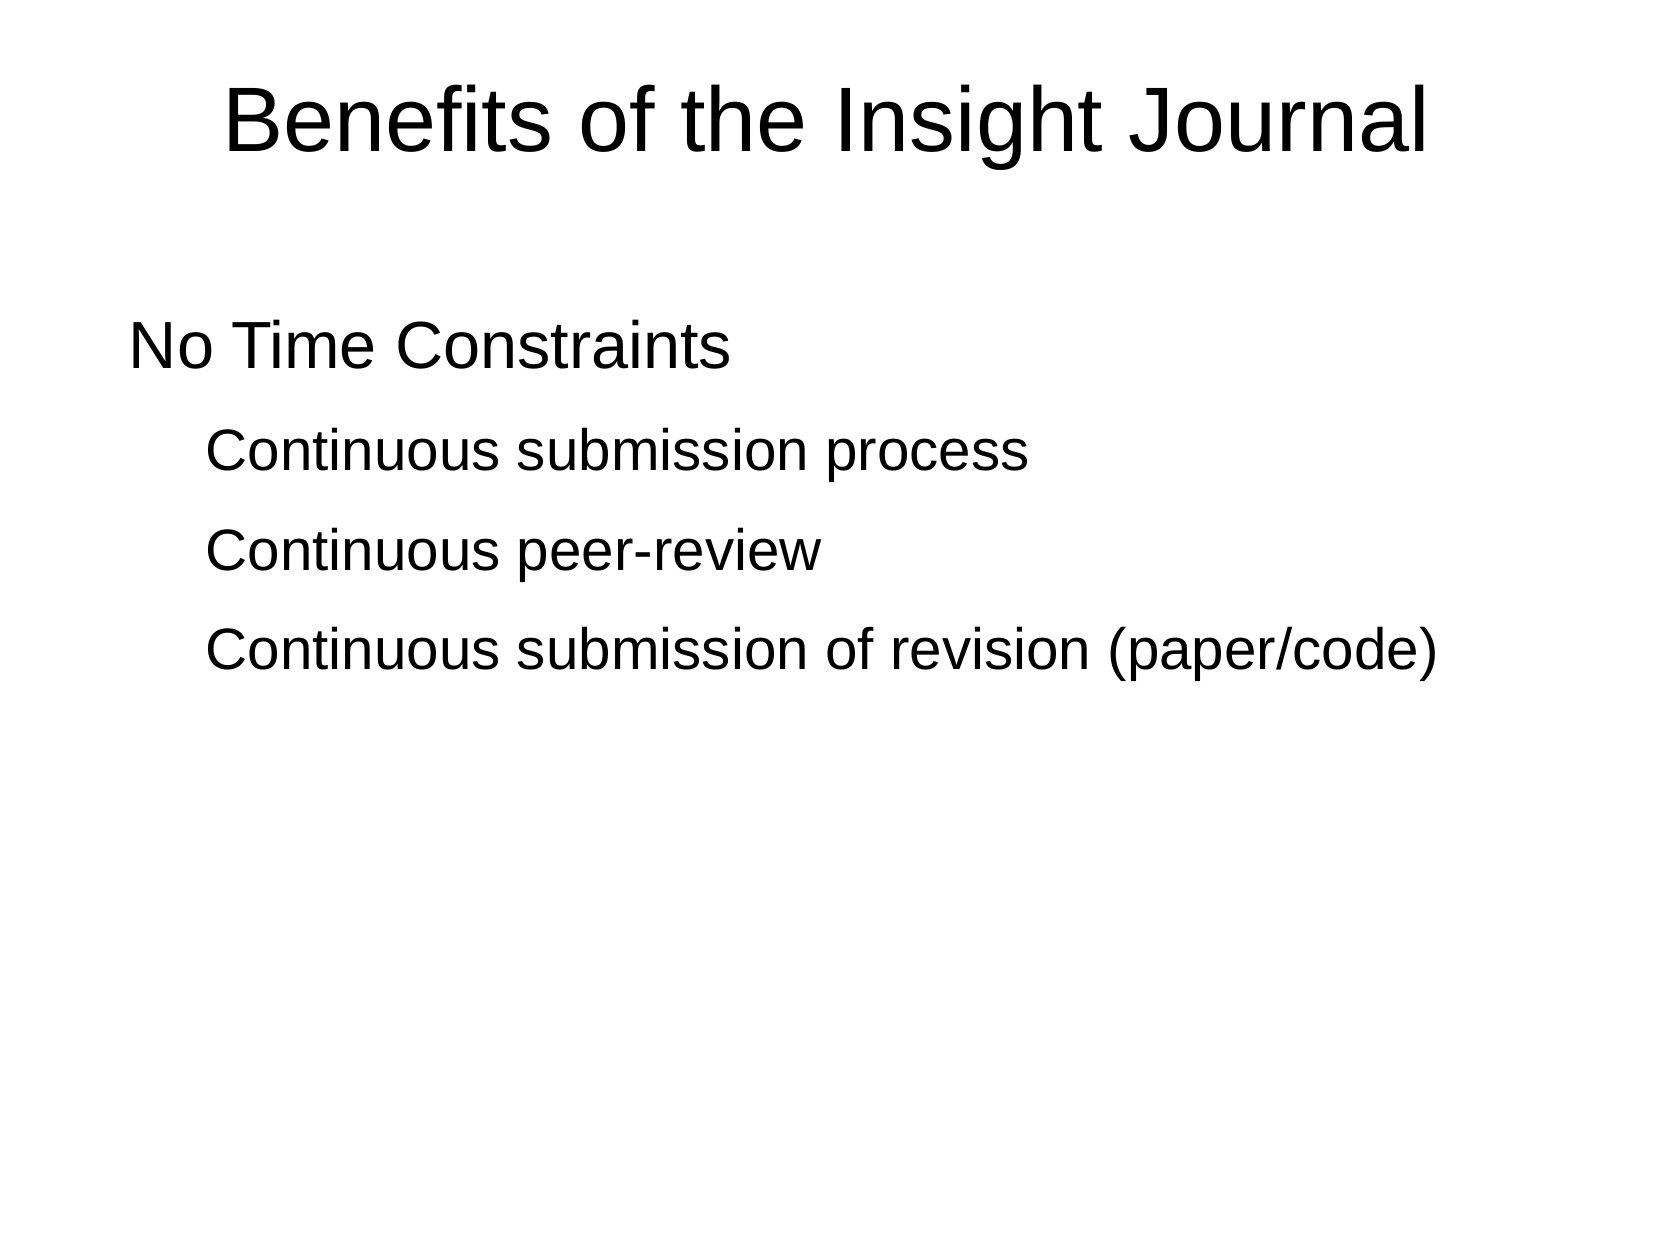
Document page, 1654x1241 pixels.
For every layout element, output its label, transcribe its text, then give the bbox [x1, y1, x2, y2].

list No Time Constraints Continuous submission process Continuous peer-review Continuous submission of revision (paper/code) Thanks to not using Paper ! [96, 275, 1626, 1186]
title Benefits of the Insight Journal [124, 19, 1530, 227]
